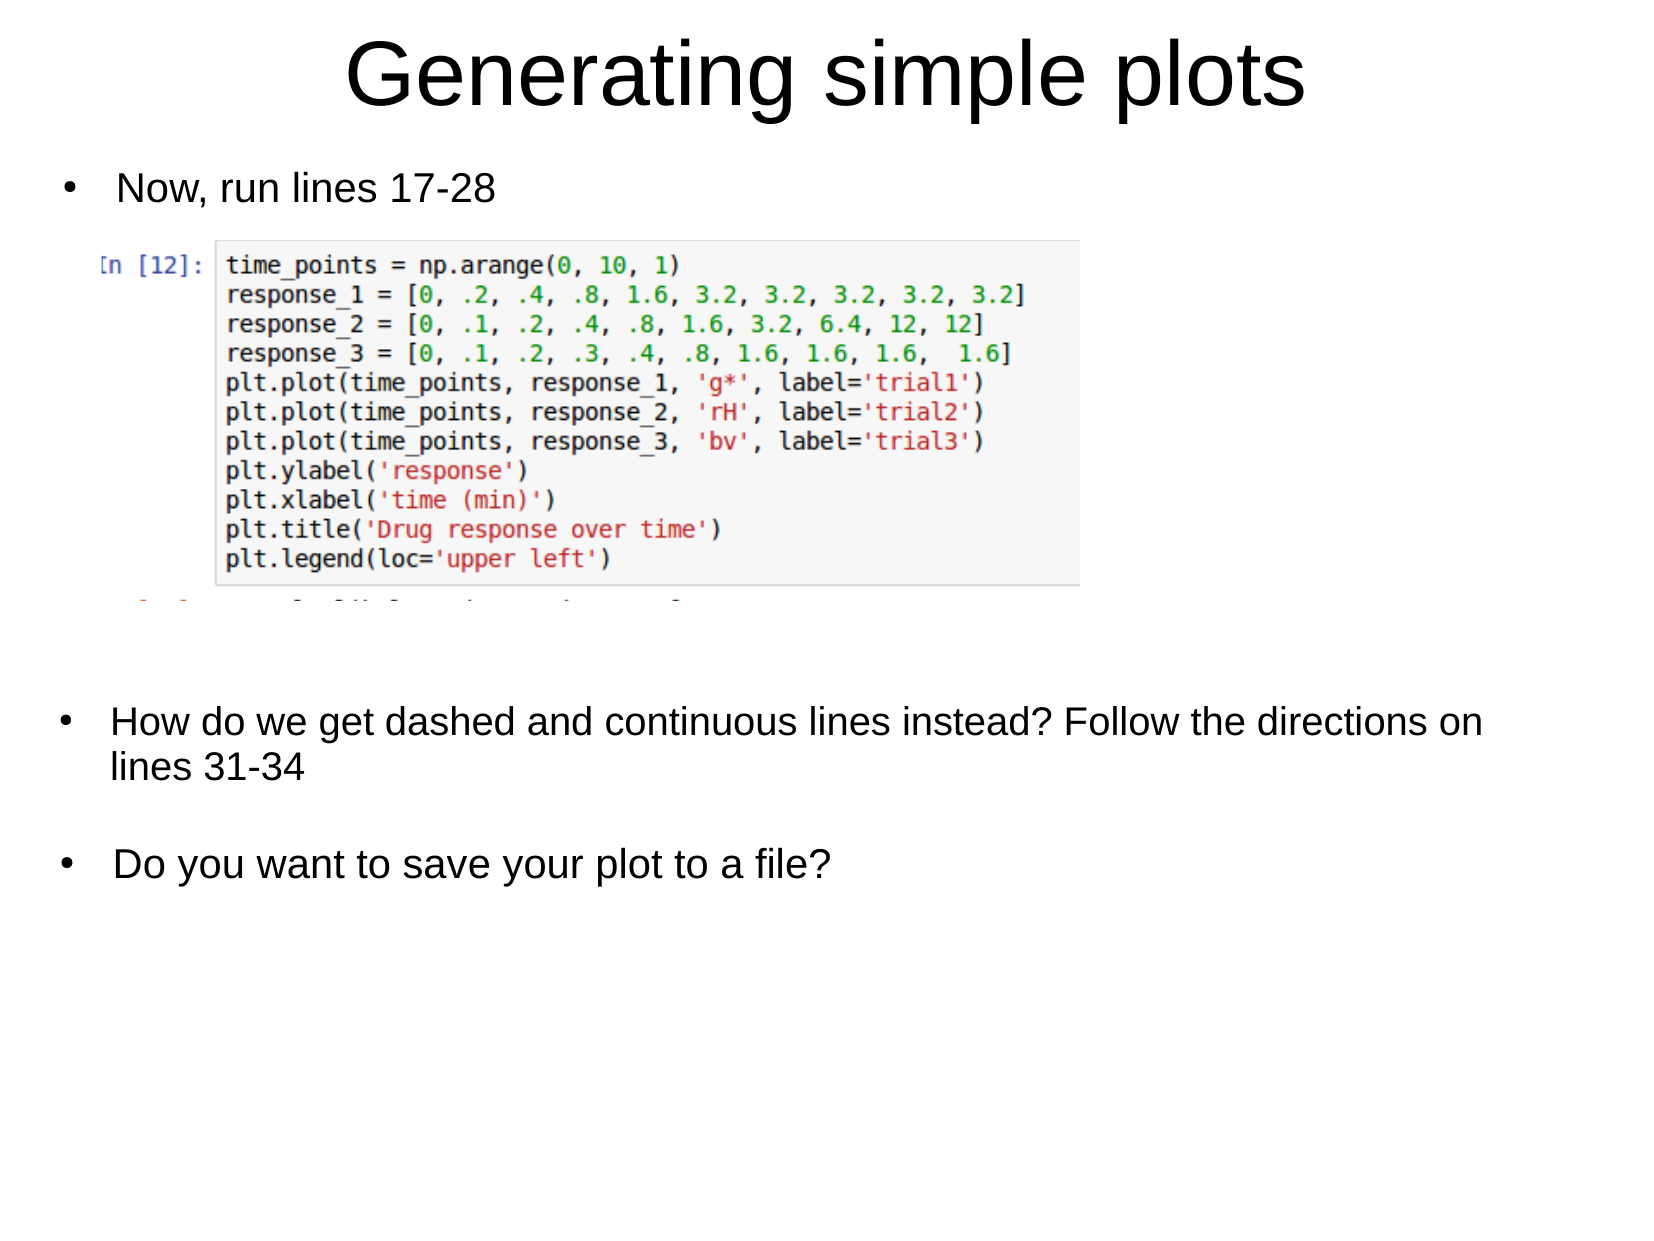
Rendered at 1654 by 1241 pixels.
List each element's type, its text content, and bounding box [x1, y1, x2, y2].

picture [101, 240, 1081, 601]
title Generating simple plots [82, 0, 1571, 178]
list How do we get dashed and continuous lines instead? Follow the directions on lines 31-34 [41, 699, 1531, 790]
list Now, run lines 17-28 [45, 164, 1534, 220]
list Do you want to save your plot to a file? [41, 840, 1531, 931]
